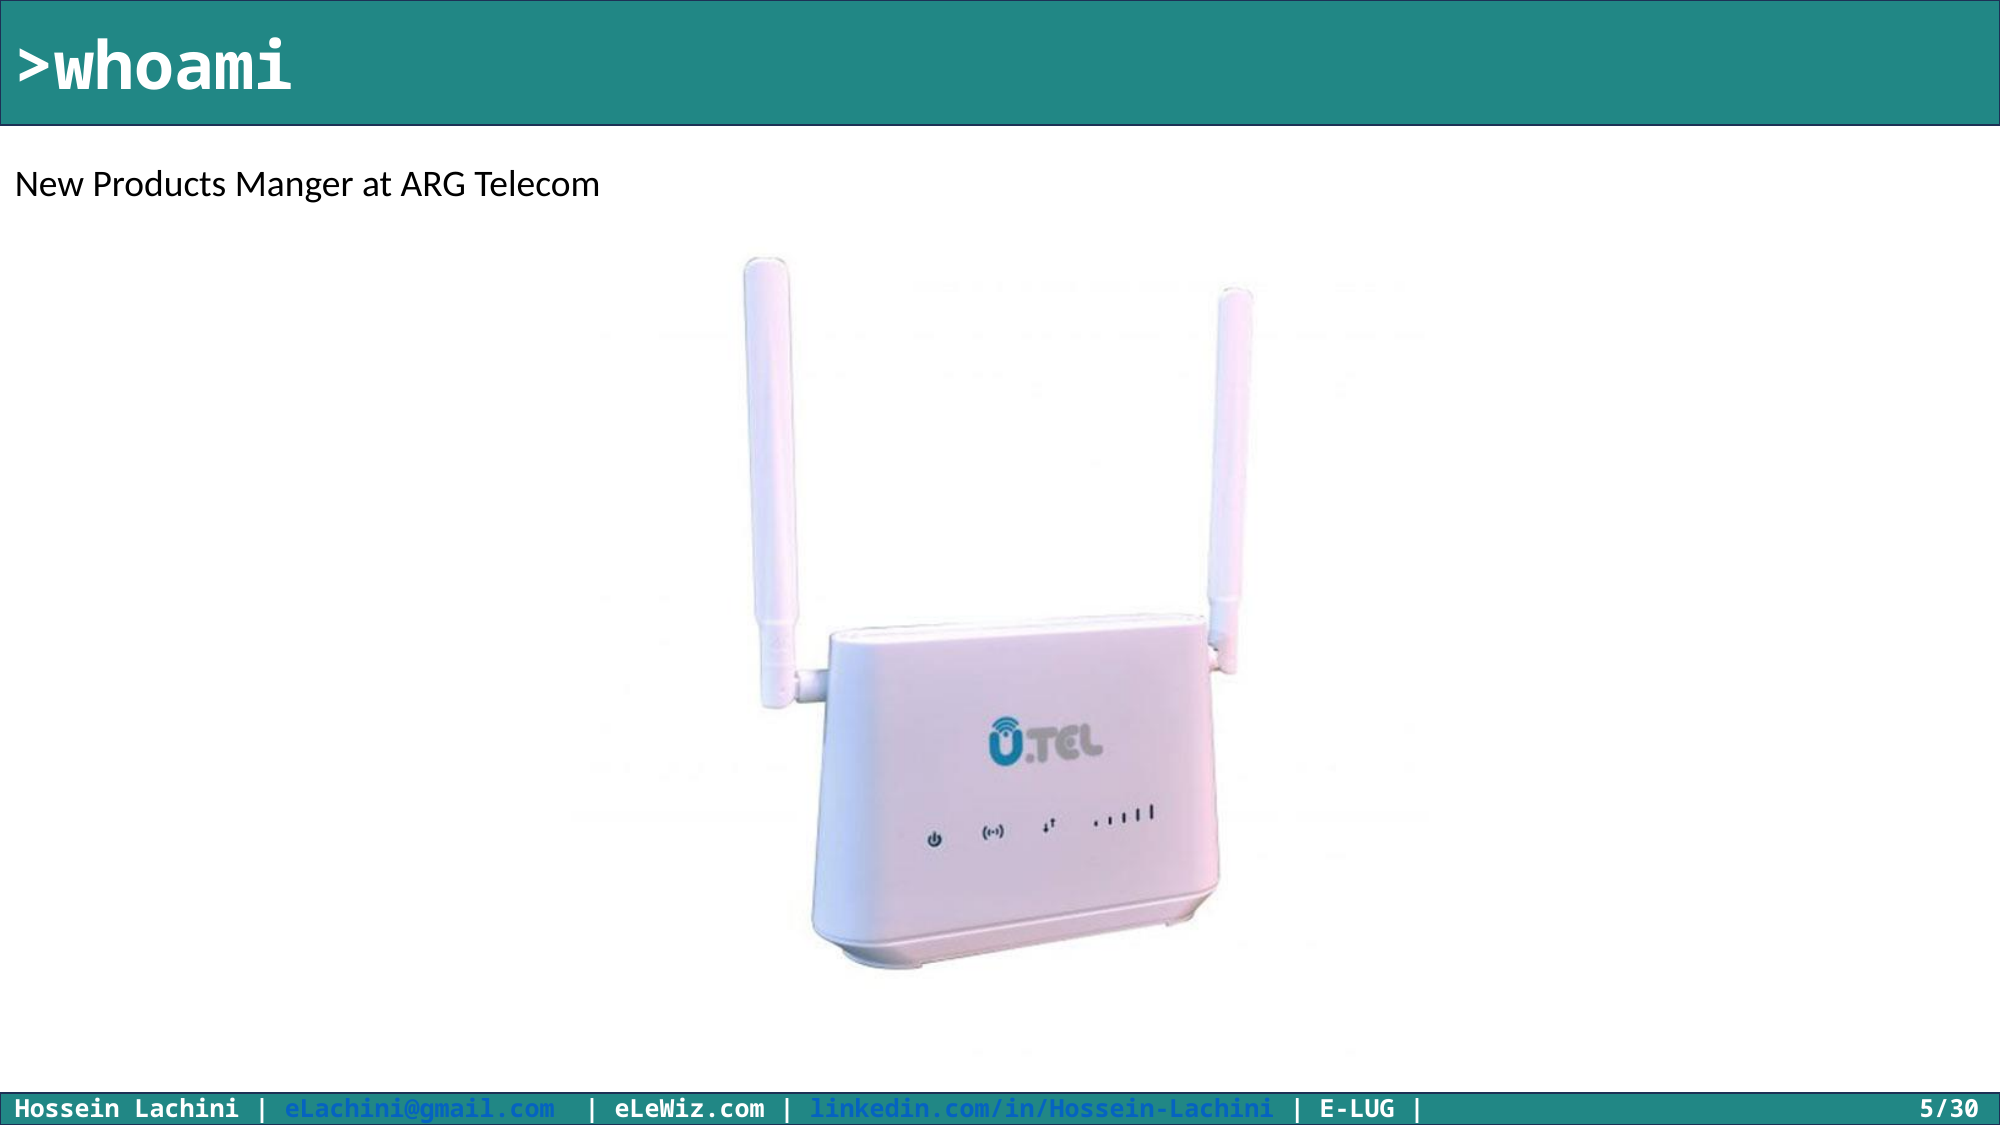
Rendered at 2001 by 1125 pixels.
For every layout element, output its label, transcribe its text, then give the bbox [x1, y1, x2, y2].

picture [571, 223, 1429, 1082]
text_box Hossein Lachini | eLachini@gmail.com | eLeWiz.com | linkedin.com/in/Hossein-Lachini | E-LUG | 5/30 [0, 1093, 2000, 1125]
text_box >whoami [0, 0, 2000, 125]
text_box New Products Manger at ARG Telecom [0, 151, 2000, 212]
